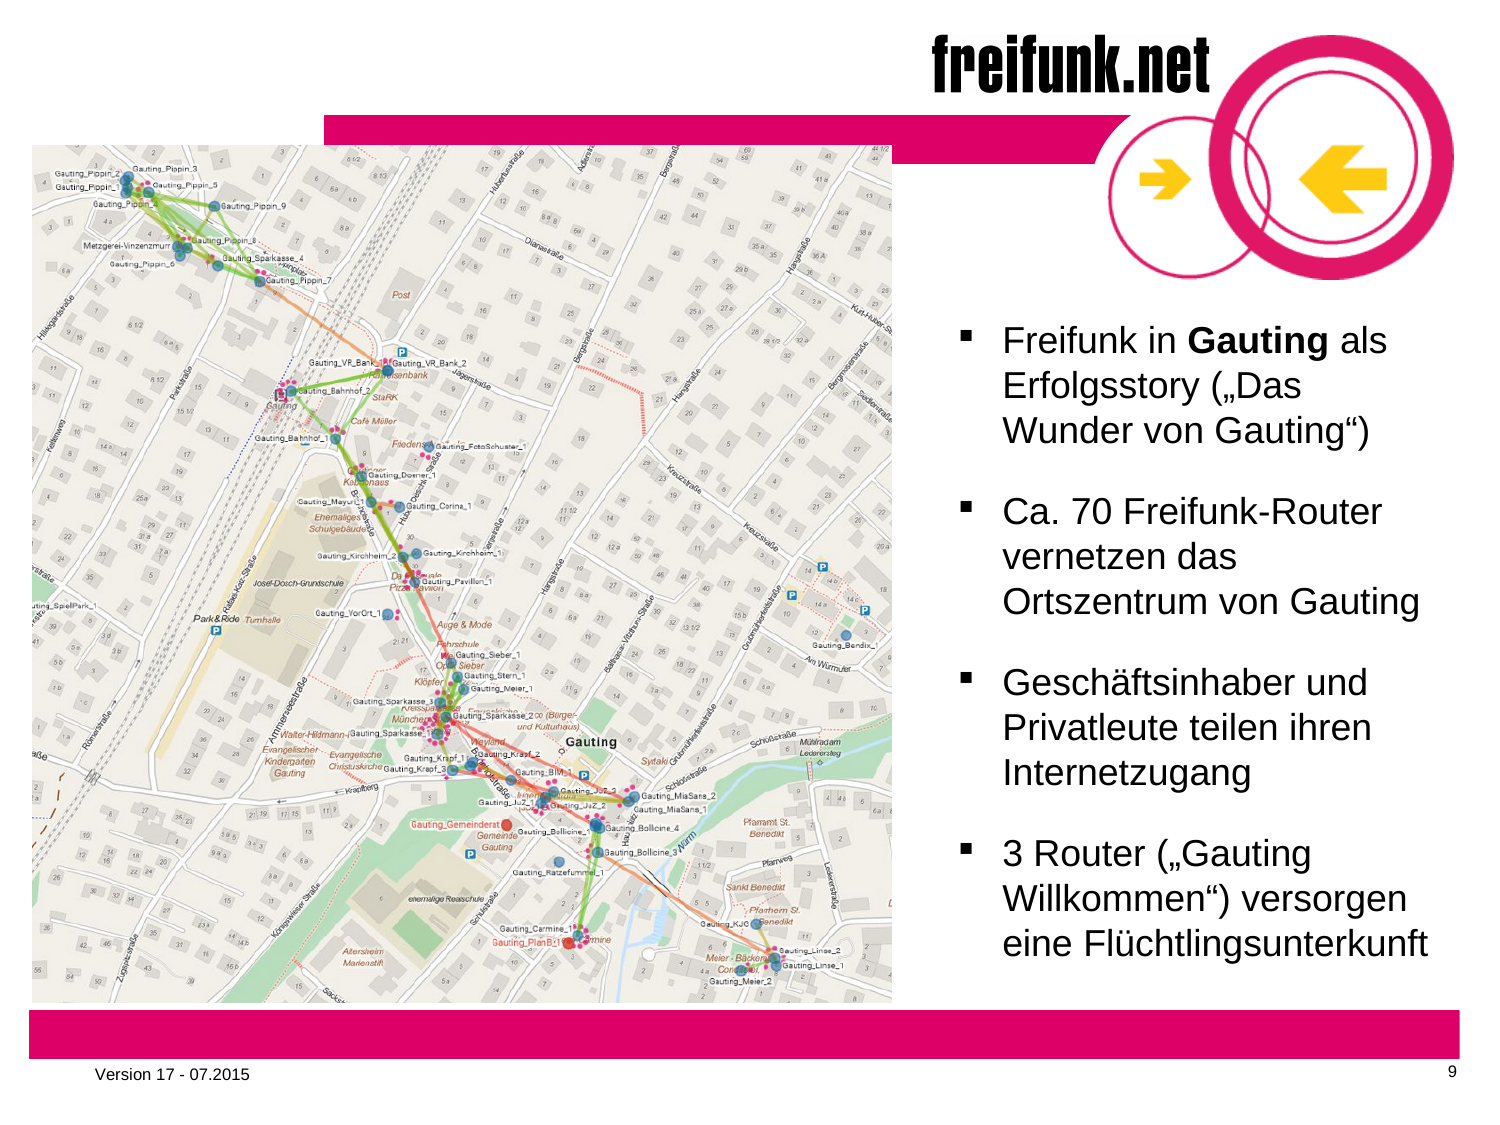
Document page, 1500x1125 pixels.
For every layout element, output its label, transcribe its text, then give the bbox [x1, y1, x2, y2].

text_box Freifunk in Gauting als Erfolgsstory („Das Wunder von Gauting“) Ca. 70 Freifunk-Router vernetzen das Ortszentrum von Gauting Geschäftsinhaber und Privatleute teilen ihren Internetzugang 3 Router („Gauting Willkommen“) versorgen eine Flüchtlingsunterkunft [928, 316, 1449, 971]
picture [932, 34, 1454, 280]
picture [32, 145, 892, 1003]
